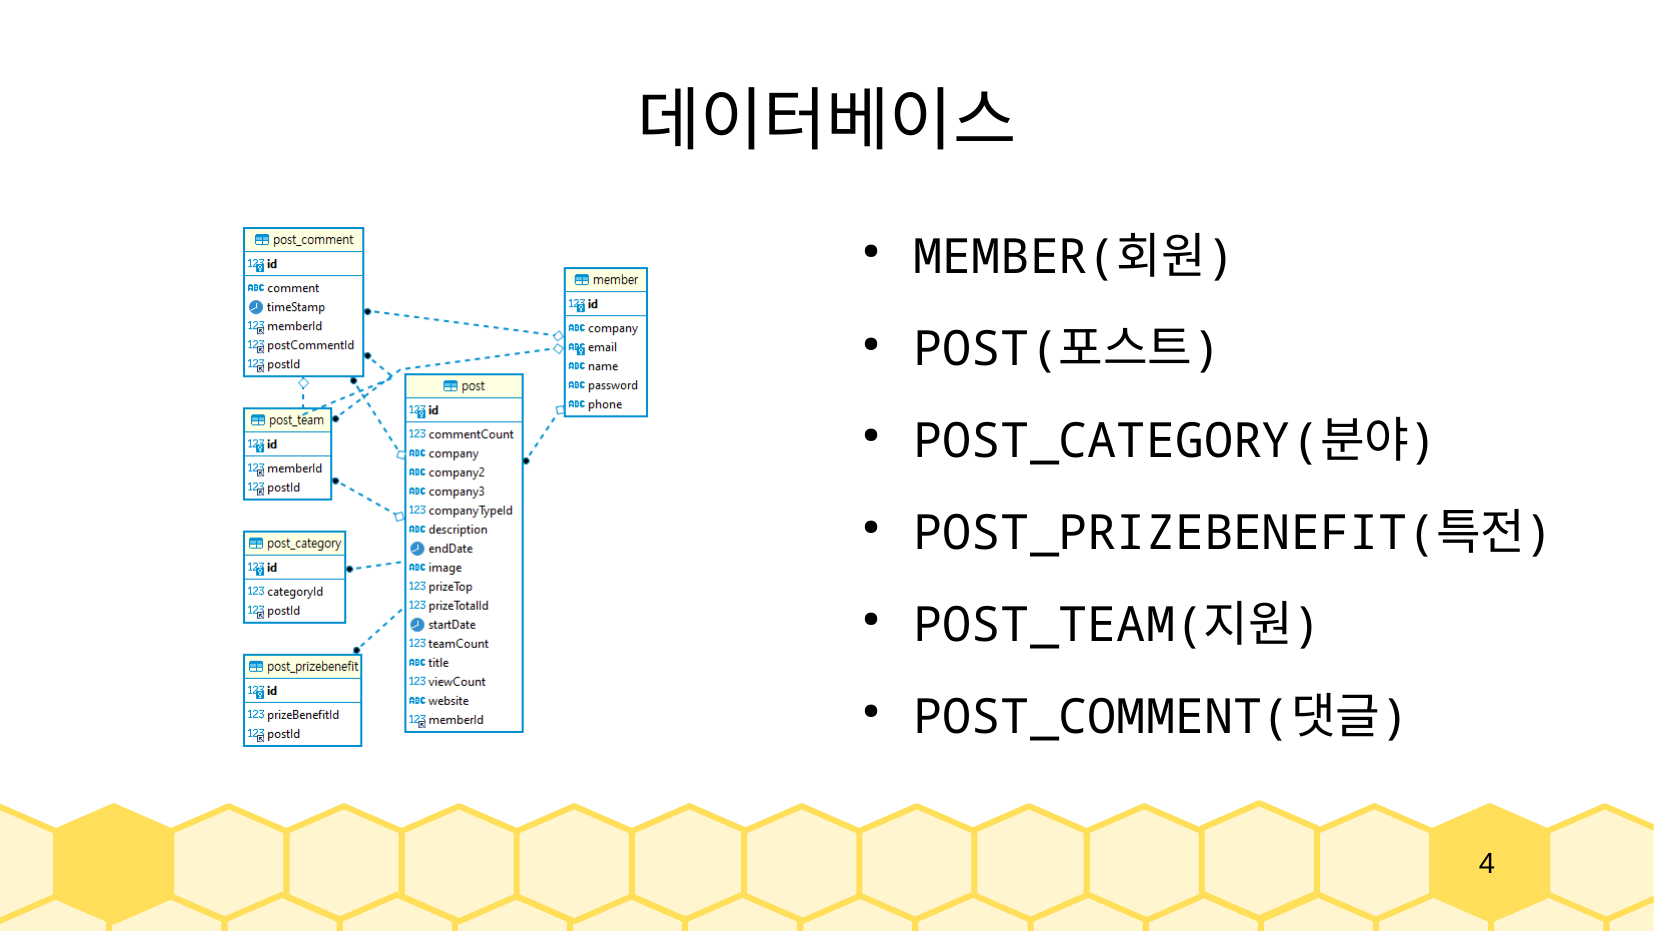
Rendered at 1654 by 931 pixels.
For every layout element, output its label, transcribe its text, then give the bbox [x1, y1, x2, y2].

title 데이터베이스 [82, 37, 1571, 193]
picture [233, 217, 658, 758]
list MEMBER(회원) POST(포스트) POST_CATEGORY(분야) POST_PRIZEBENEFIT(특전) POST_TEAM(지원) POST_COMMENT(댓글) [845, 217, 1572, 758]
